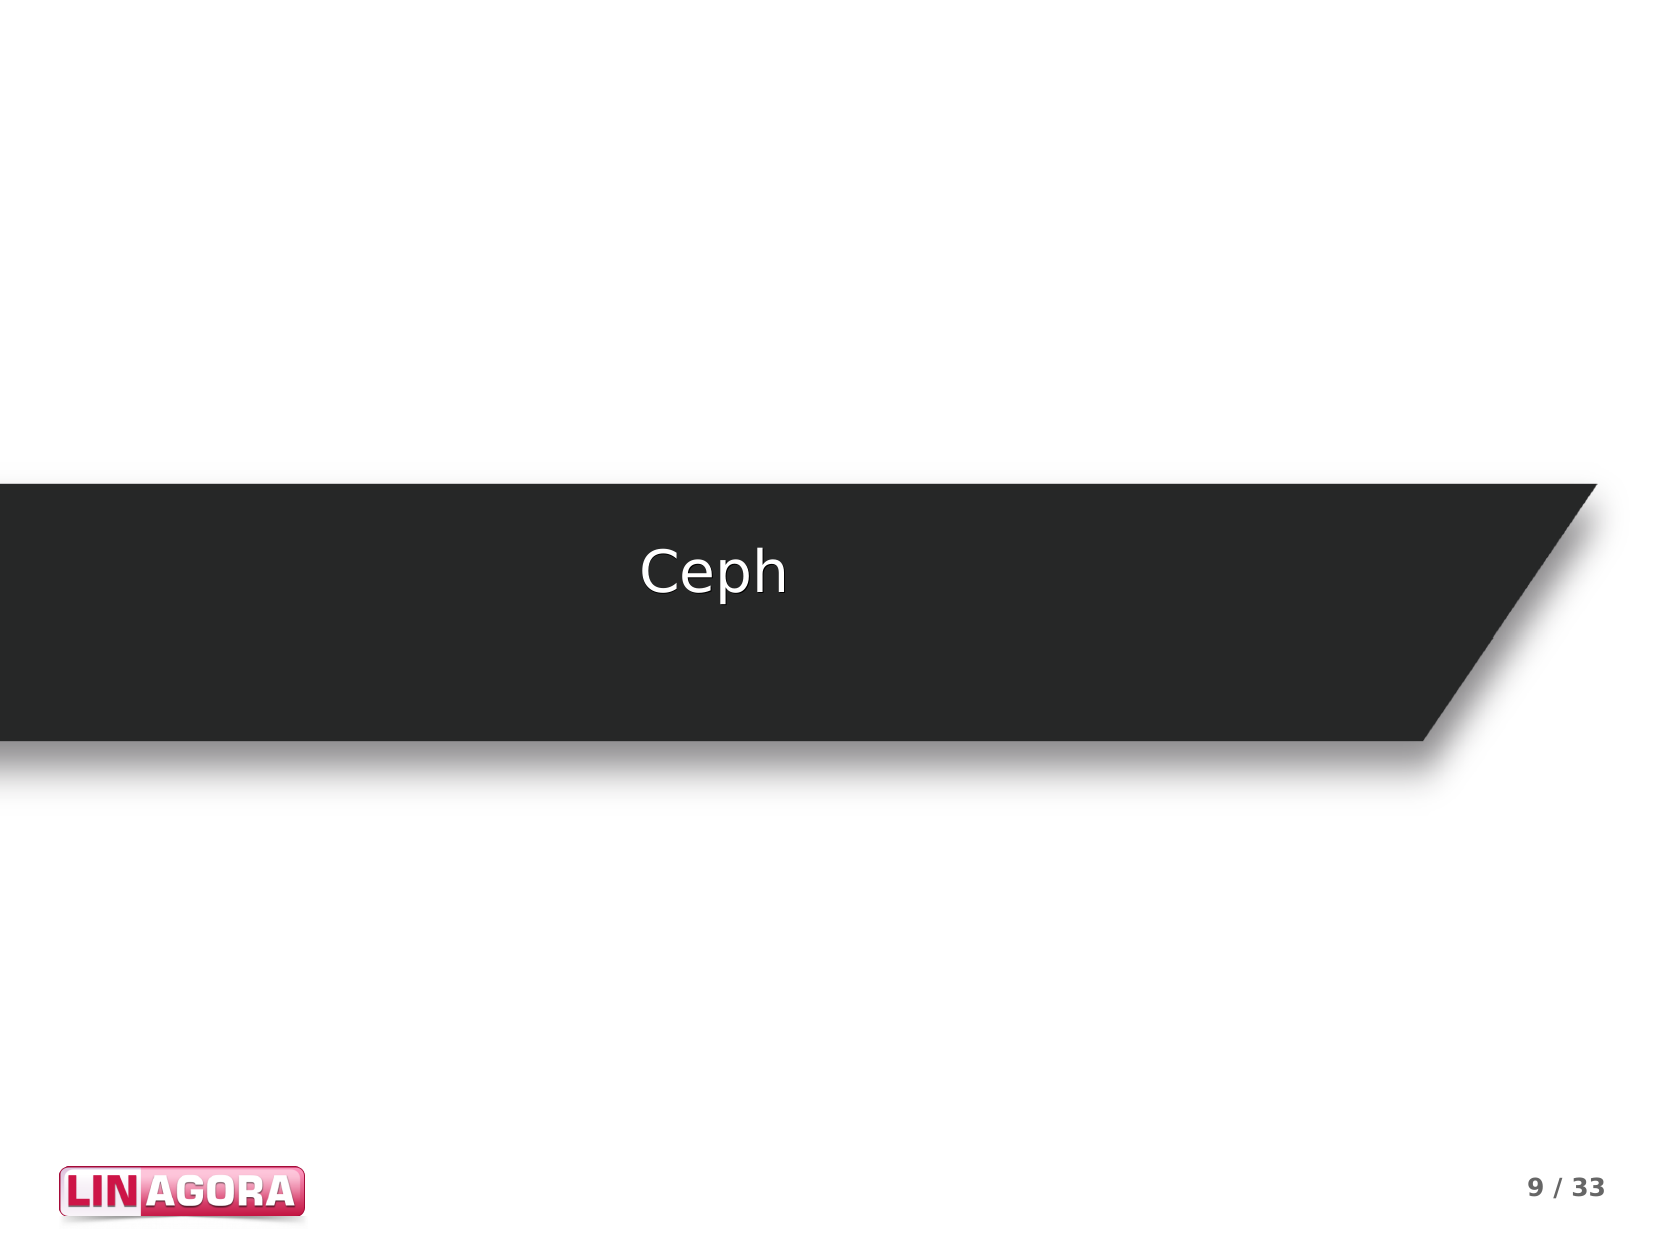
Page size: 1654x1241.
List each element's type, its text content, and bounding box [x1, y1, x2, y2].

title Ceph [82, 460, 1347, 686]
picture [59, 1166, 308, 1229]
